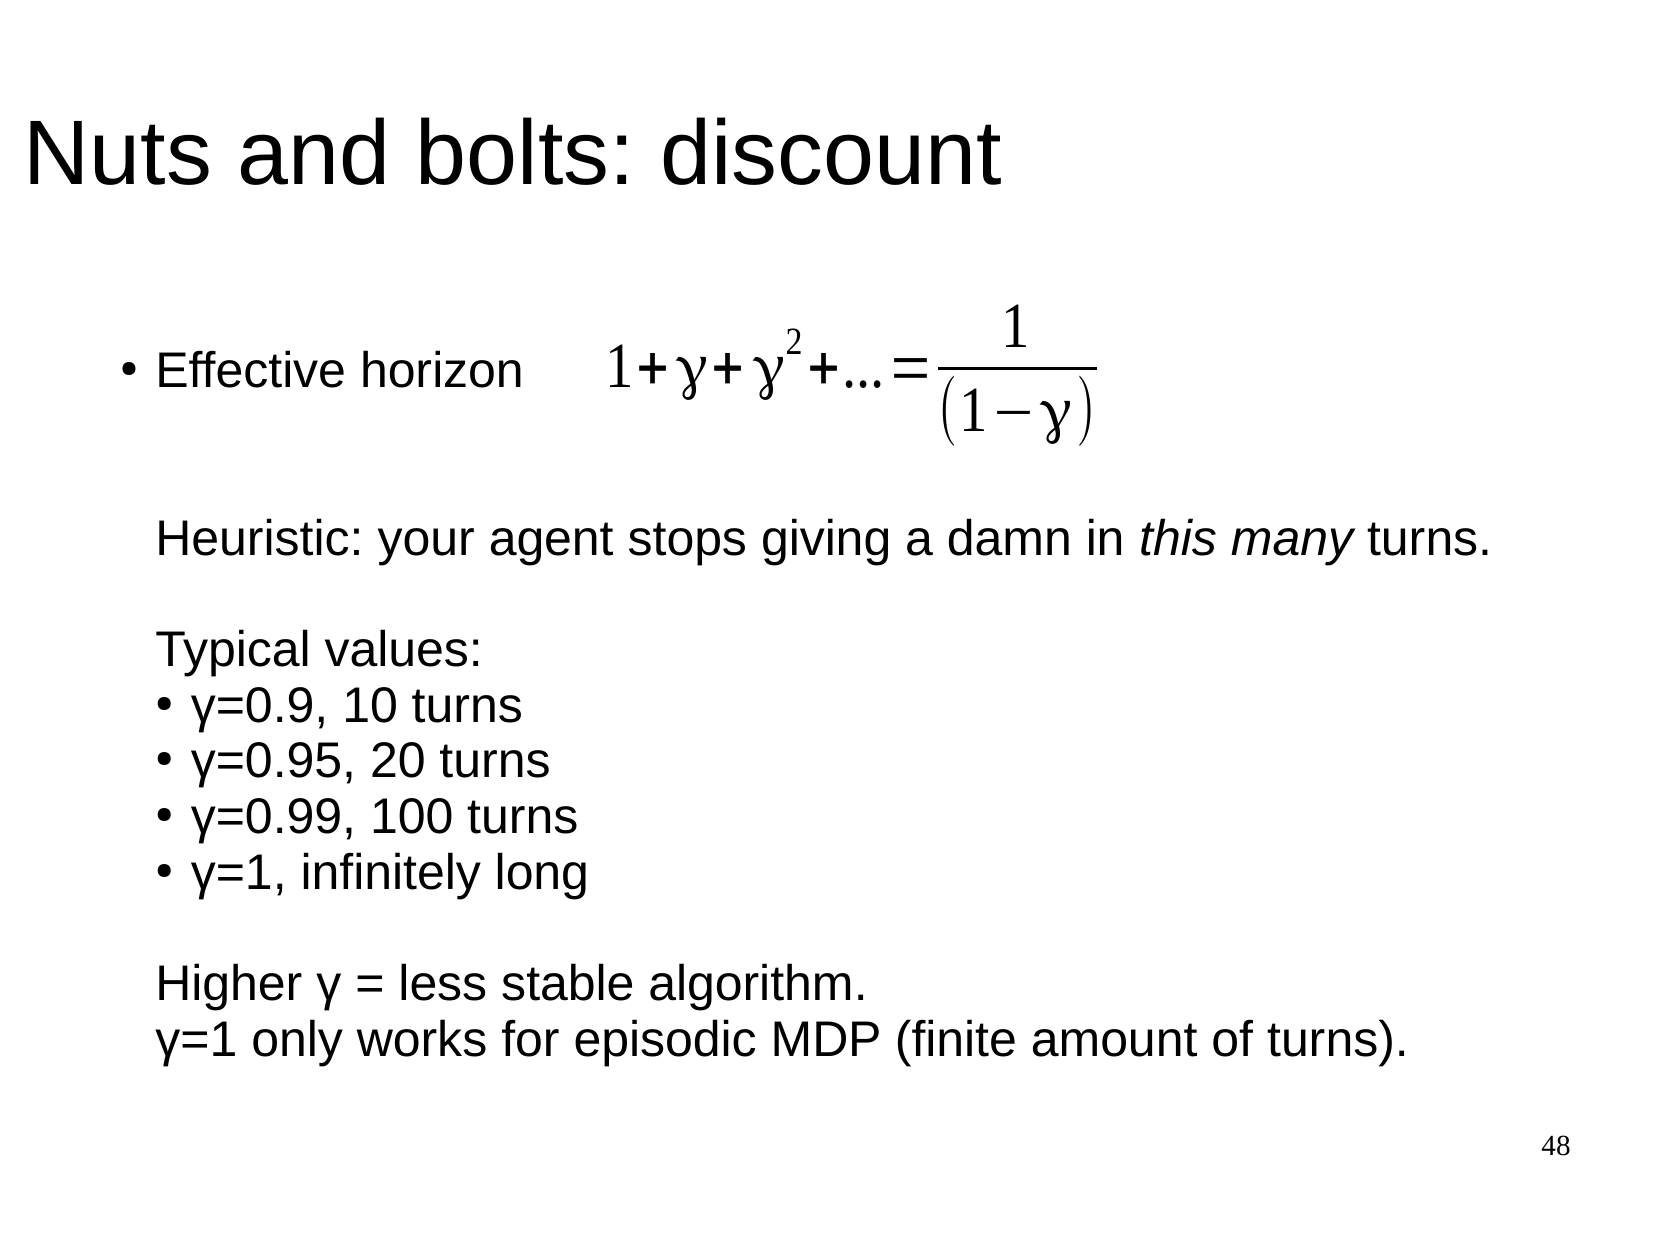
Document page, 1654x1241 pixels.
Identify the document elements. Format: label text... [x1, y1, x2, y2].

title Nuts and bolts: discount [23, 49, 1512, 257]
text_box Effective horizon Heuristic: your agent stops giving a damn in this many turns. Typical values: γ=0.9, 10 turns γ=0.95, 20 turns γ=0.99, 100 turns γ=1, infinitely long Higher γ = less stable algorithm. γ=1 only works for episodic MDP (finite amount of turns). [120, 337, 1531, 1241]
chart [590, 290, 1113, 451]
